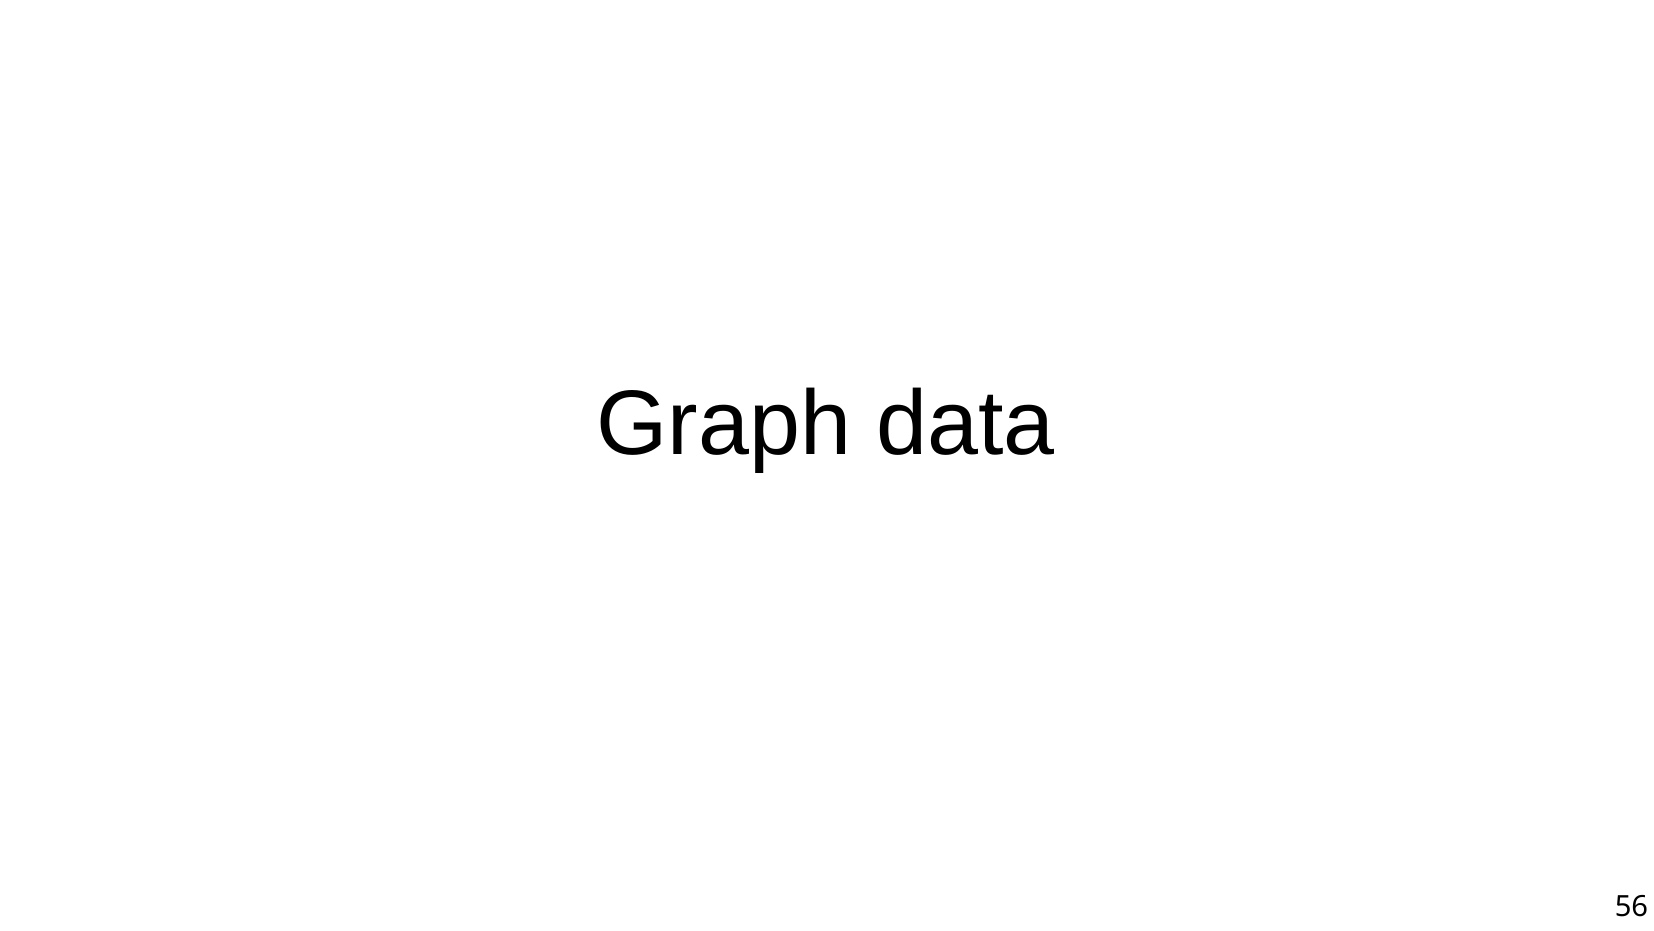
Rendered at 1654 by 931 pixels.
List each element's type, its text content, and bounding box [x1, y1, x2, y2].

title Graph data [81, 345, 1570, 501]
